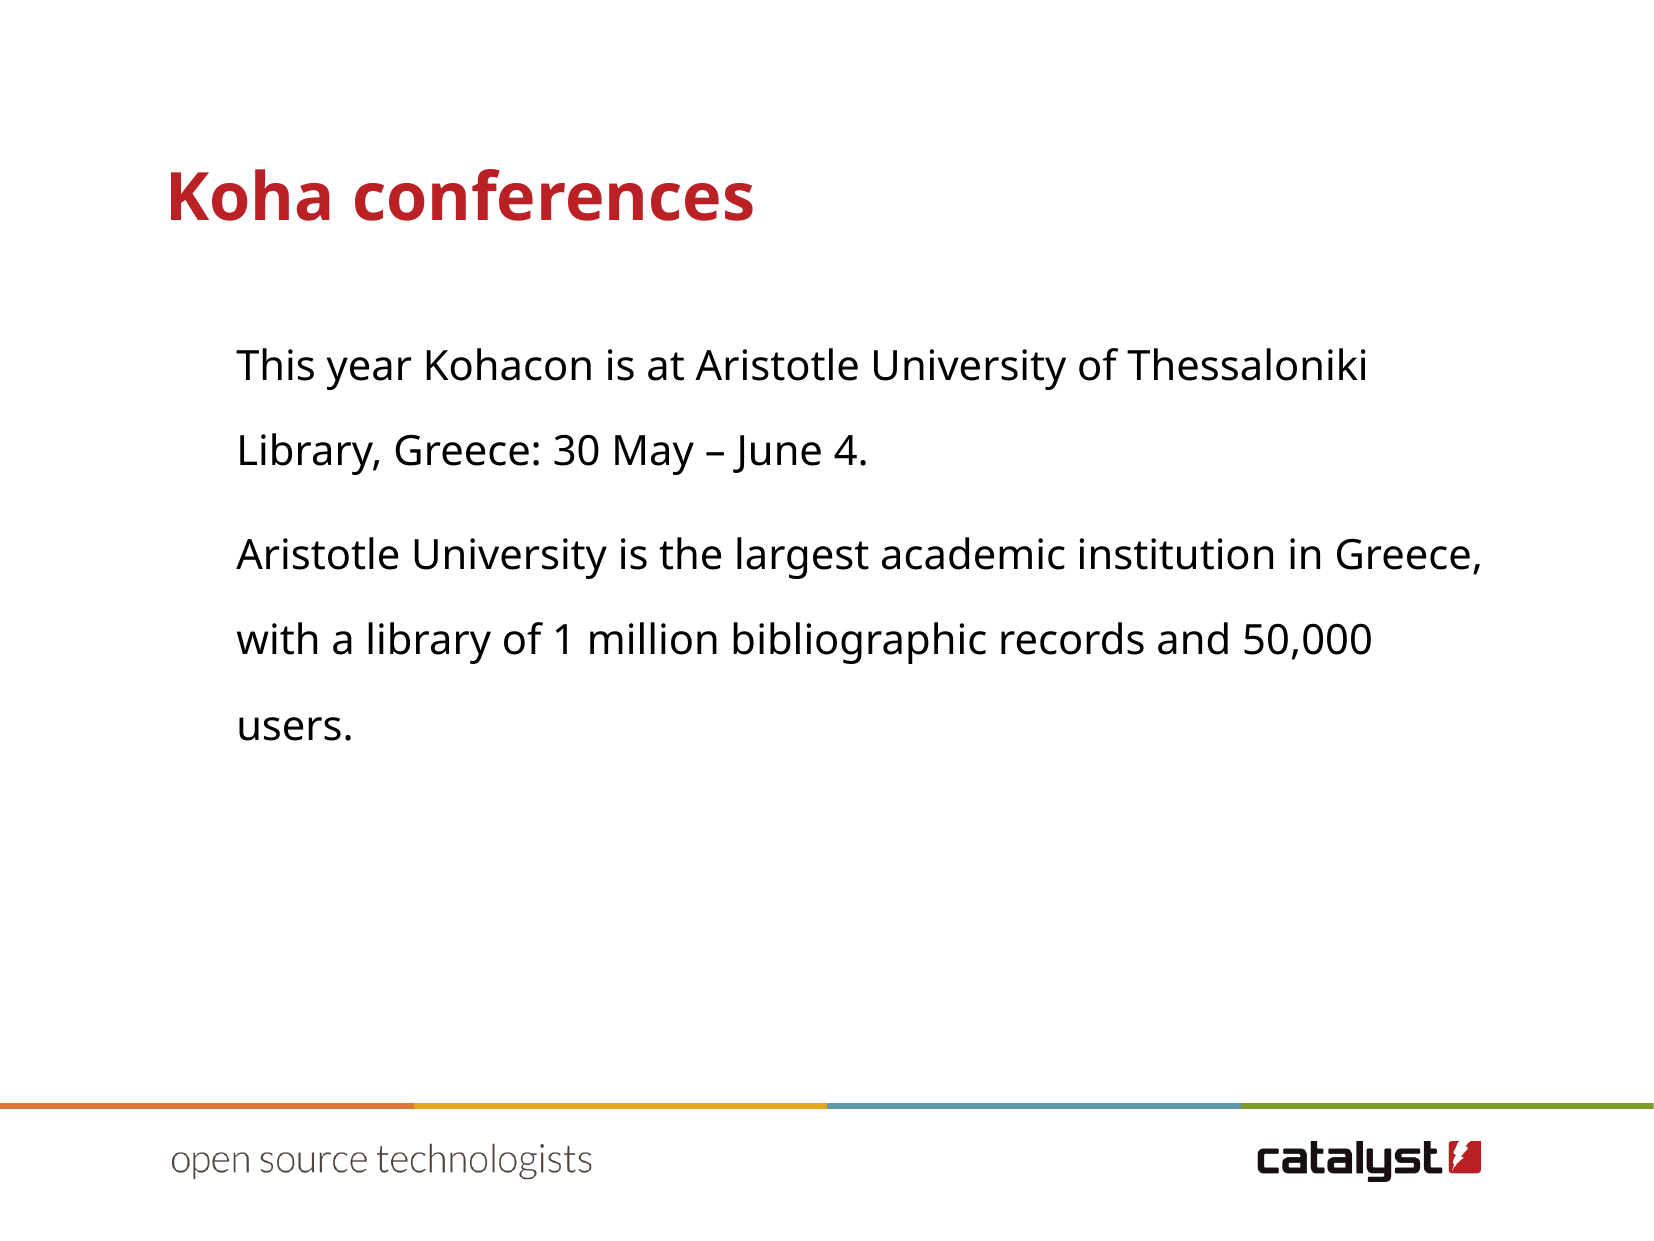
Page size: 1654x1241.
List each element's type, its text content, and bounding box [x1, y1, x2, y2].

list This year Kohacon is at Aristotle University of Thessaloniki Library, Greece: 30 May – June 4. Aristotle University is the largest academic institution in Greece, with a library of 1 million bibliographic records and 50,000 users. [165, 307, 1489, 1027]
picture [0, 1103, 1654, 1182]
title Koha conferences [165, 90, 1489, 298]
